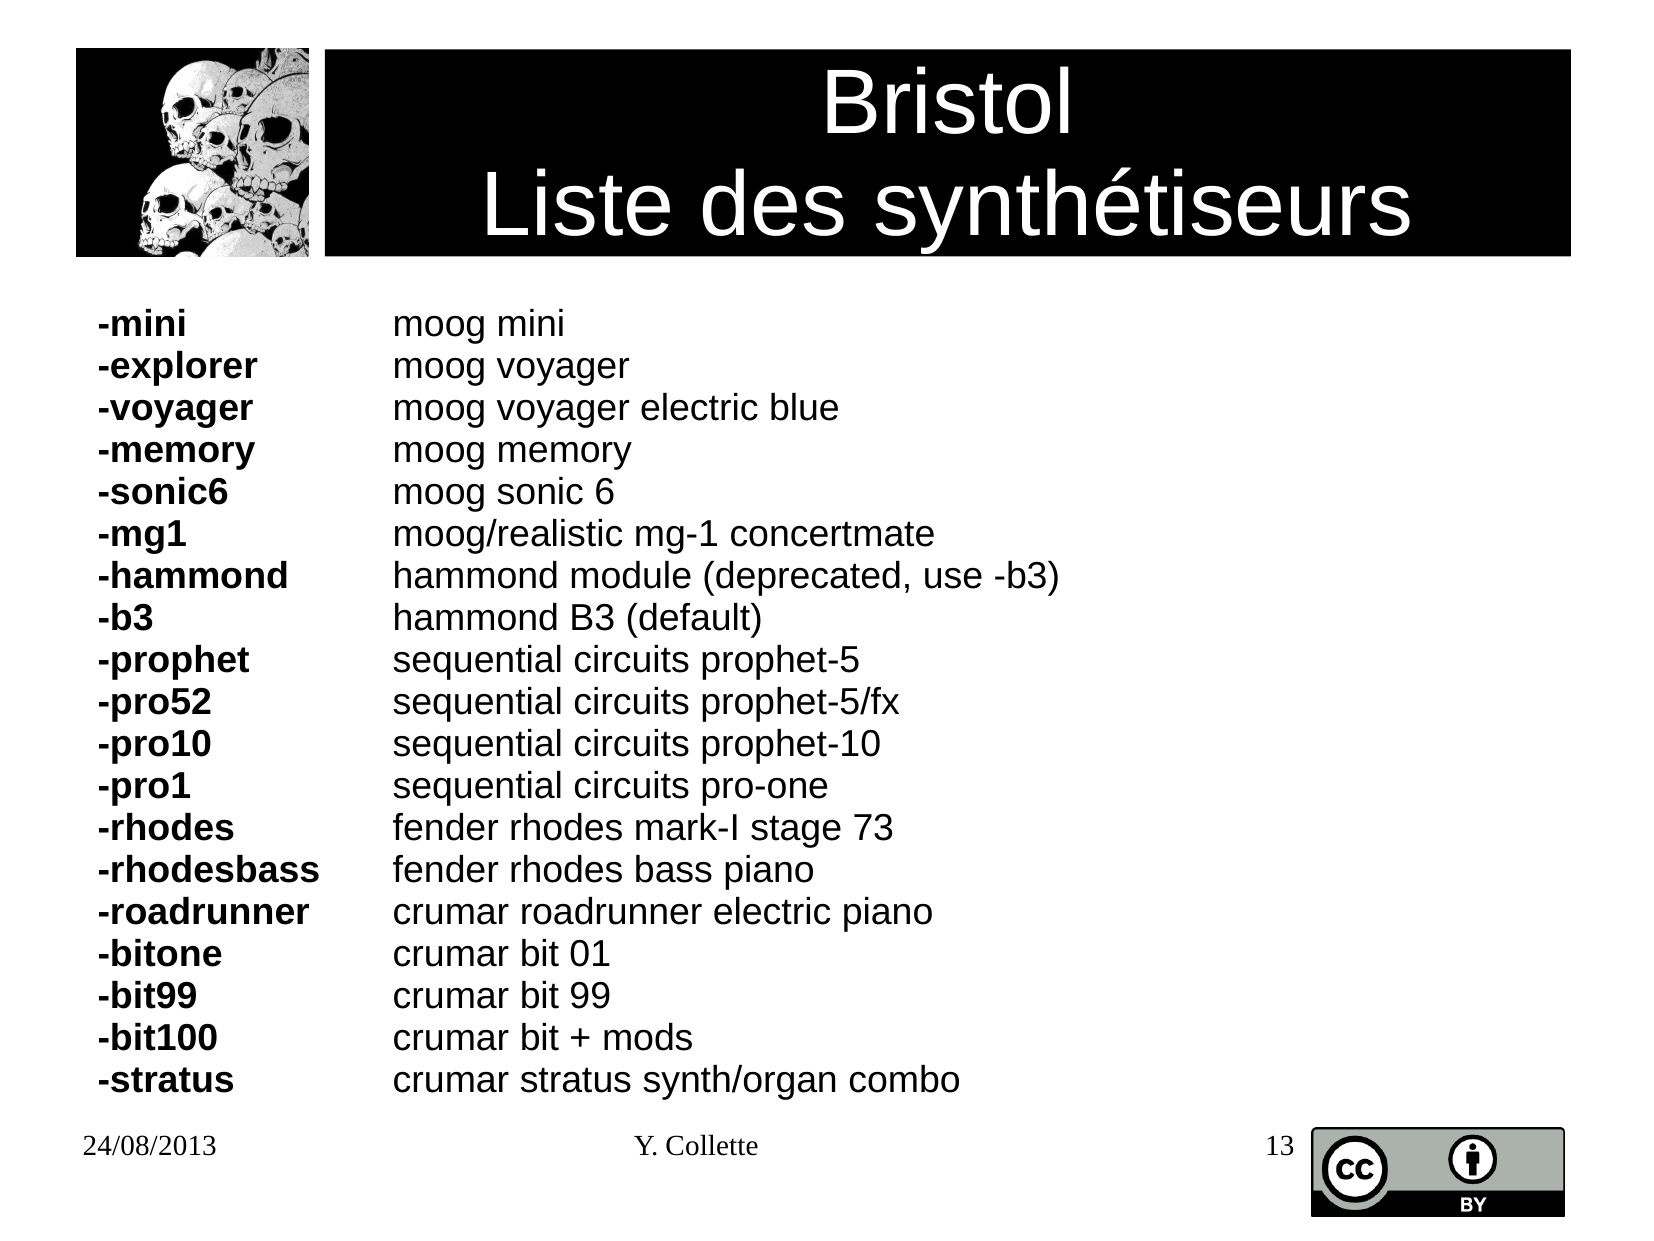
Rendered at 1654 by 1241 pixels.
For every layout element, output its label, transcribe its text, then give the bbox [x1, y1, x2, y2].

picture [1311, 1127, 1565, 1217]
picture [76, 48, 309, 257]
text_box -mini moog mini -explorer moog voyager -voyager moog voyager electric blue -memory moog memory -sonic6 moog sonic 6 -mg1 moog/realistic mg-1 concertmate -hammond hammond module (deprecated, use -b3) -b3 hammond B3 (default) -prophet sequential circuits prophet-5 -pro52 sequential circuits prophet-5/fx -pro10 sequential circuits prophet-10 -pro1 sequential circuits pro-one -rhodes fender rhodes mark-I stage 73 -rhodesbass fender rhodes bass piano -roadrunner crumar roadrunner electric piano -bitone crumar bit 01 -bit99 crumar bit 99 -bit100 crumar bit + mods -stratus crumar stratus synth/organ combo [82, 295, 1571, 1108]
title Bristol Liste des synthétiseurs [324, 49, 1571, 257]
